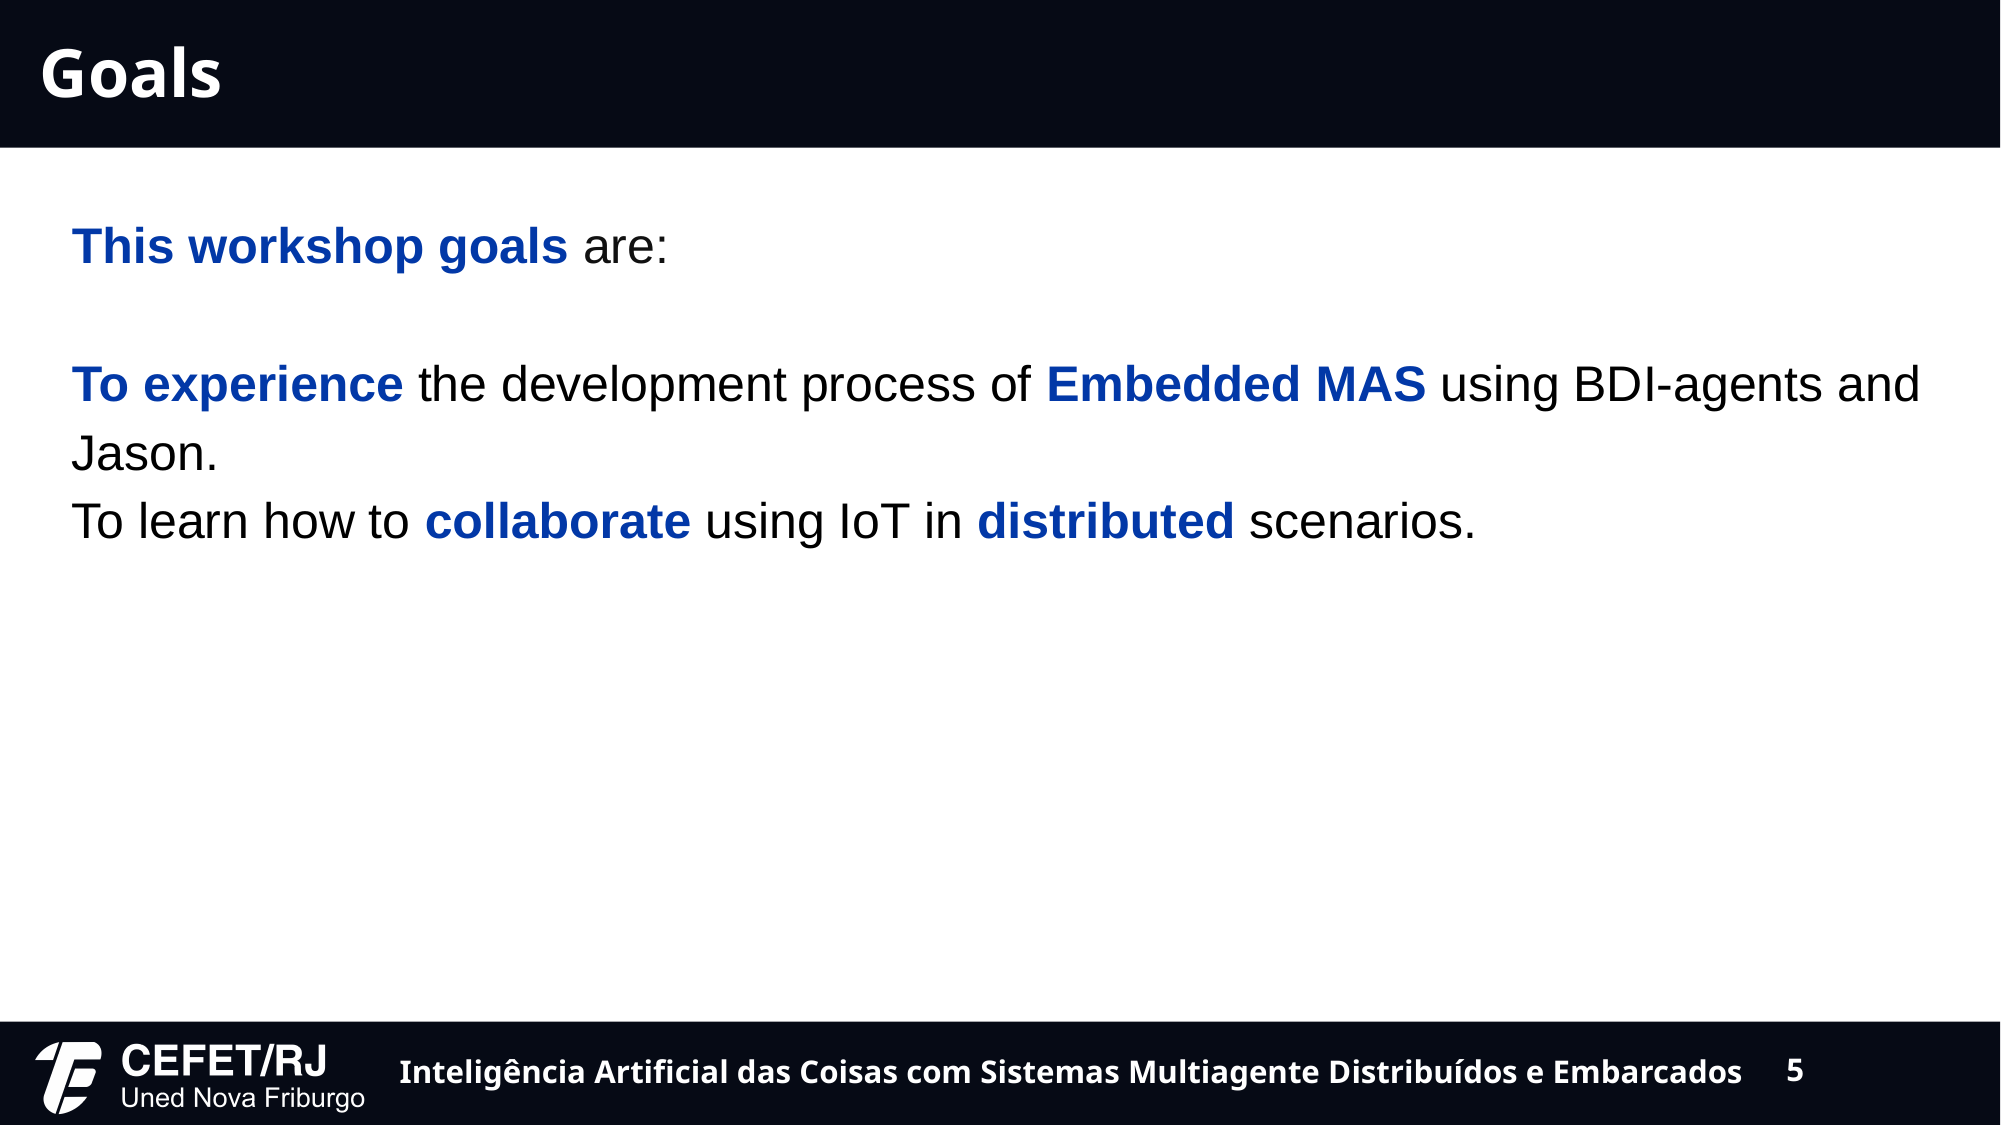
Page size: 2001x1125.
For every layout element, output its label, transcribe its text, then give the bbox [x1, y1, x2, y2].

picture [0, 1001, 398, 1125]
text_box Goals [25, 23, 1999, 119]
text_box This workshop goals are: To experience the development process of Embedded MAS using BDI-agents and Jason. To learn how to collaborate using IoT in distributed scenarios. [57, 189, 1967, 1016]
